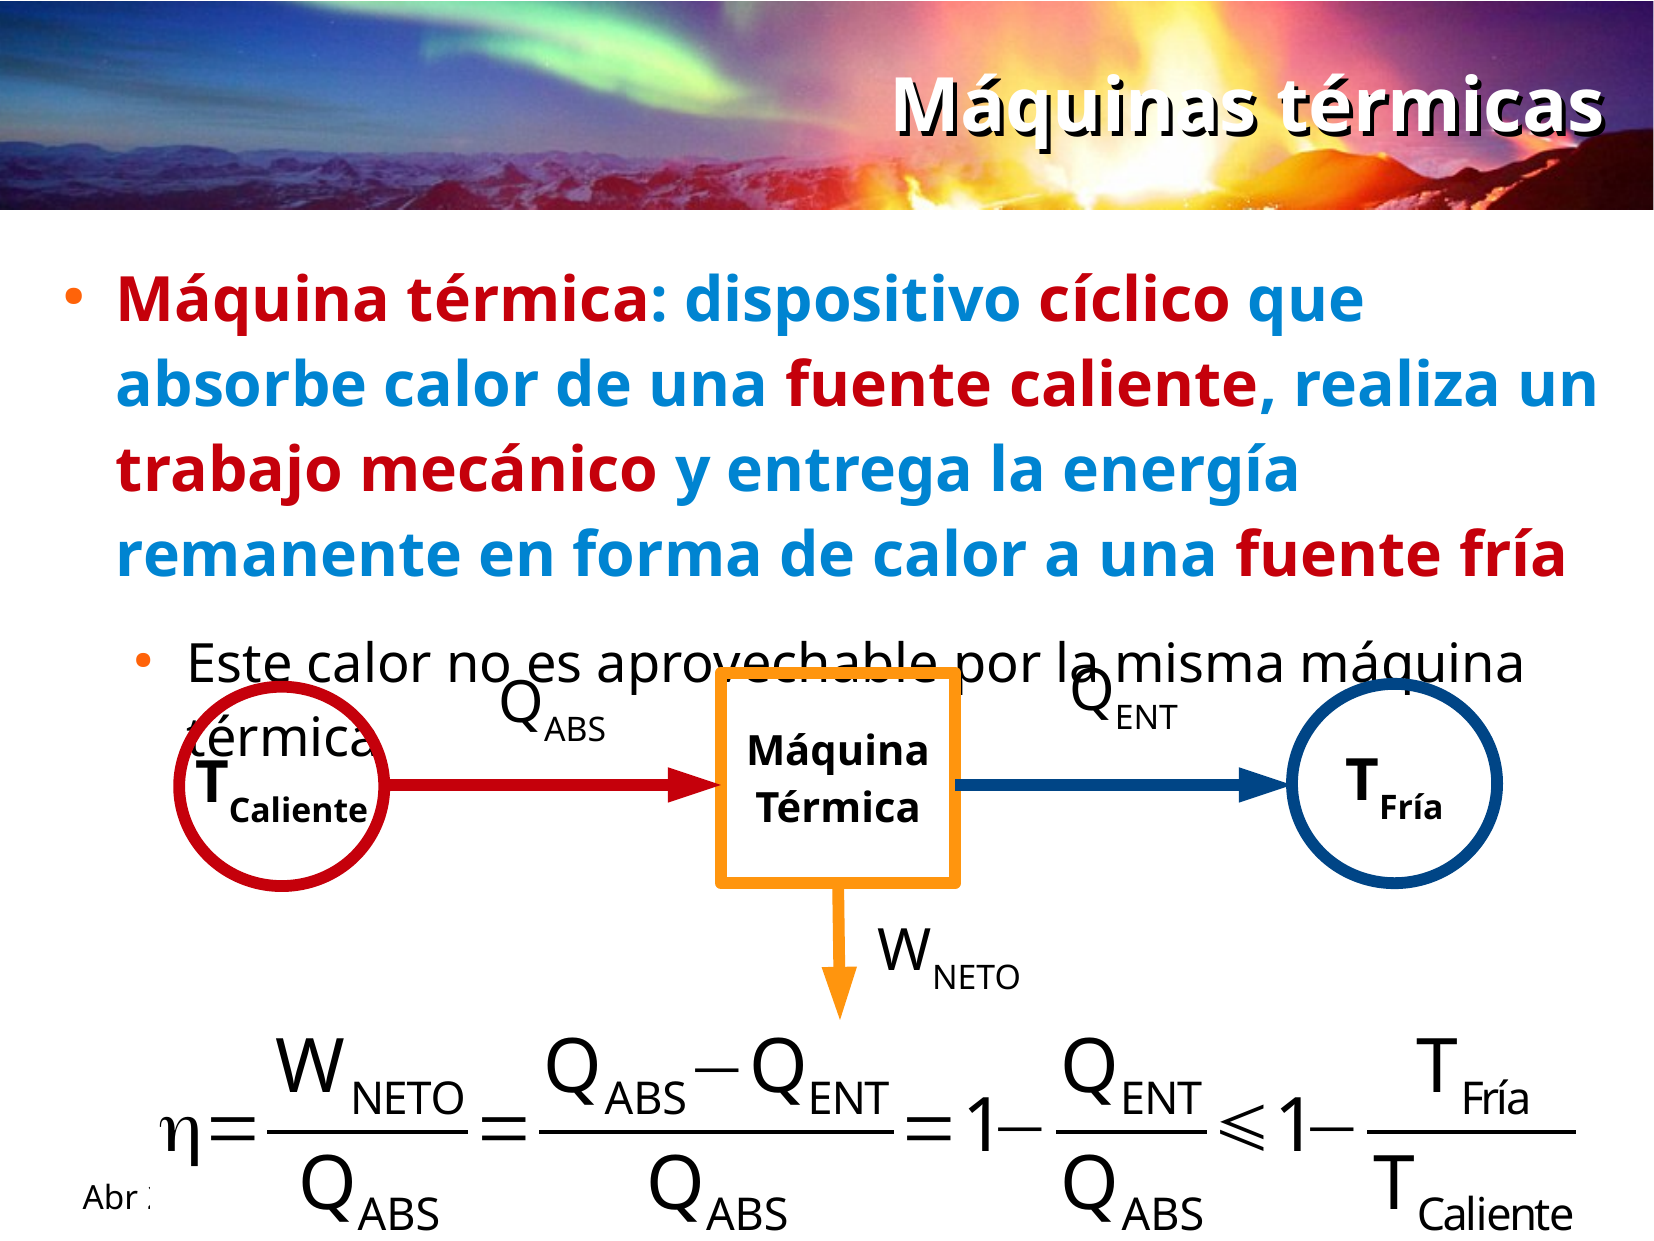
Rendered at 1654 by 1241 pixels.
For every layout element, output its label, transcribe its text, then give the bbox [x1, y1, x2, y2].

text_box TCaliente [179, 686, 385, 887]
text_box WNETO [805, 900, 1094, 1020]
title Máquinas térmicas [45, 15, 1606, 191]
text_box Máquina Térmica [720, 672, 956, 884]
text_box TFría [1292, 683, 1498, 884]
list Máquina térmica: dispositivo cíclico que absorbe calor de una fuente caliente, realiza un trabajo mecánico y entrega la energía remanente en forma de calor a una fuente fría Este calor no es aprovechable por la misma máquina térmica [45, 255, 1606, 1156]
picture [0, 1, 1654, 210]
chart [150, 1020, 1587, 1241]
